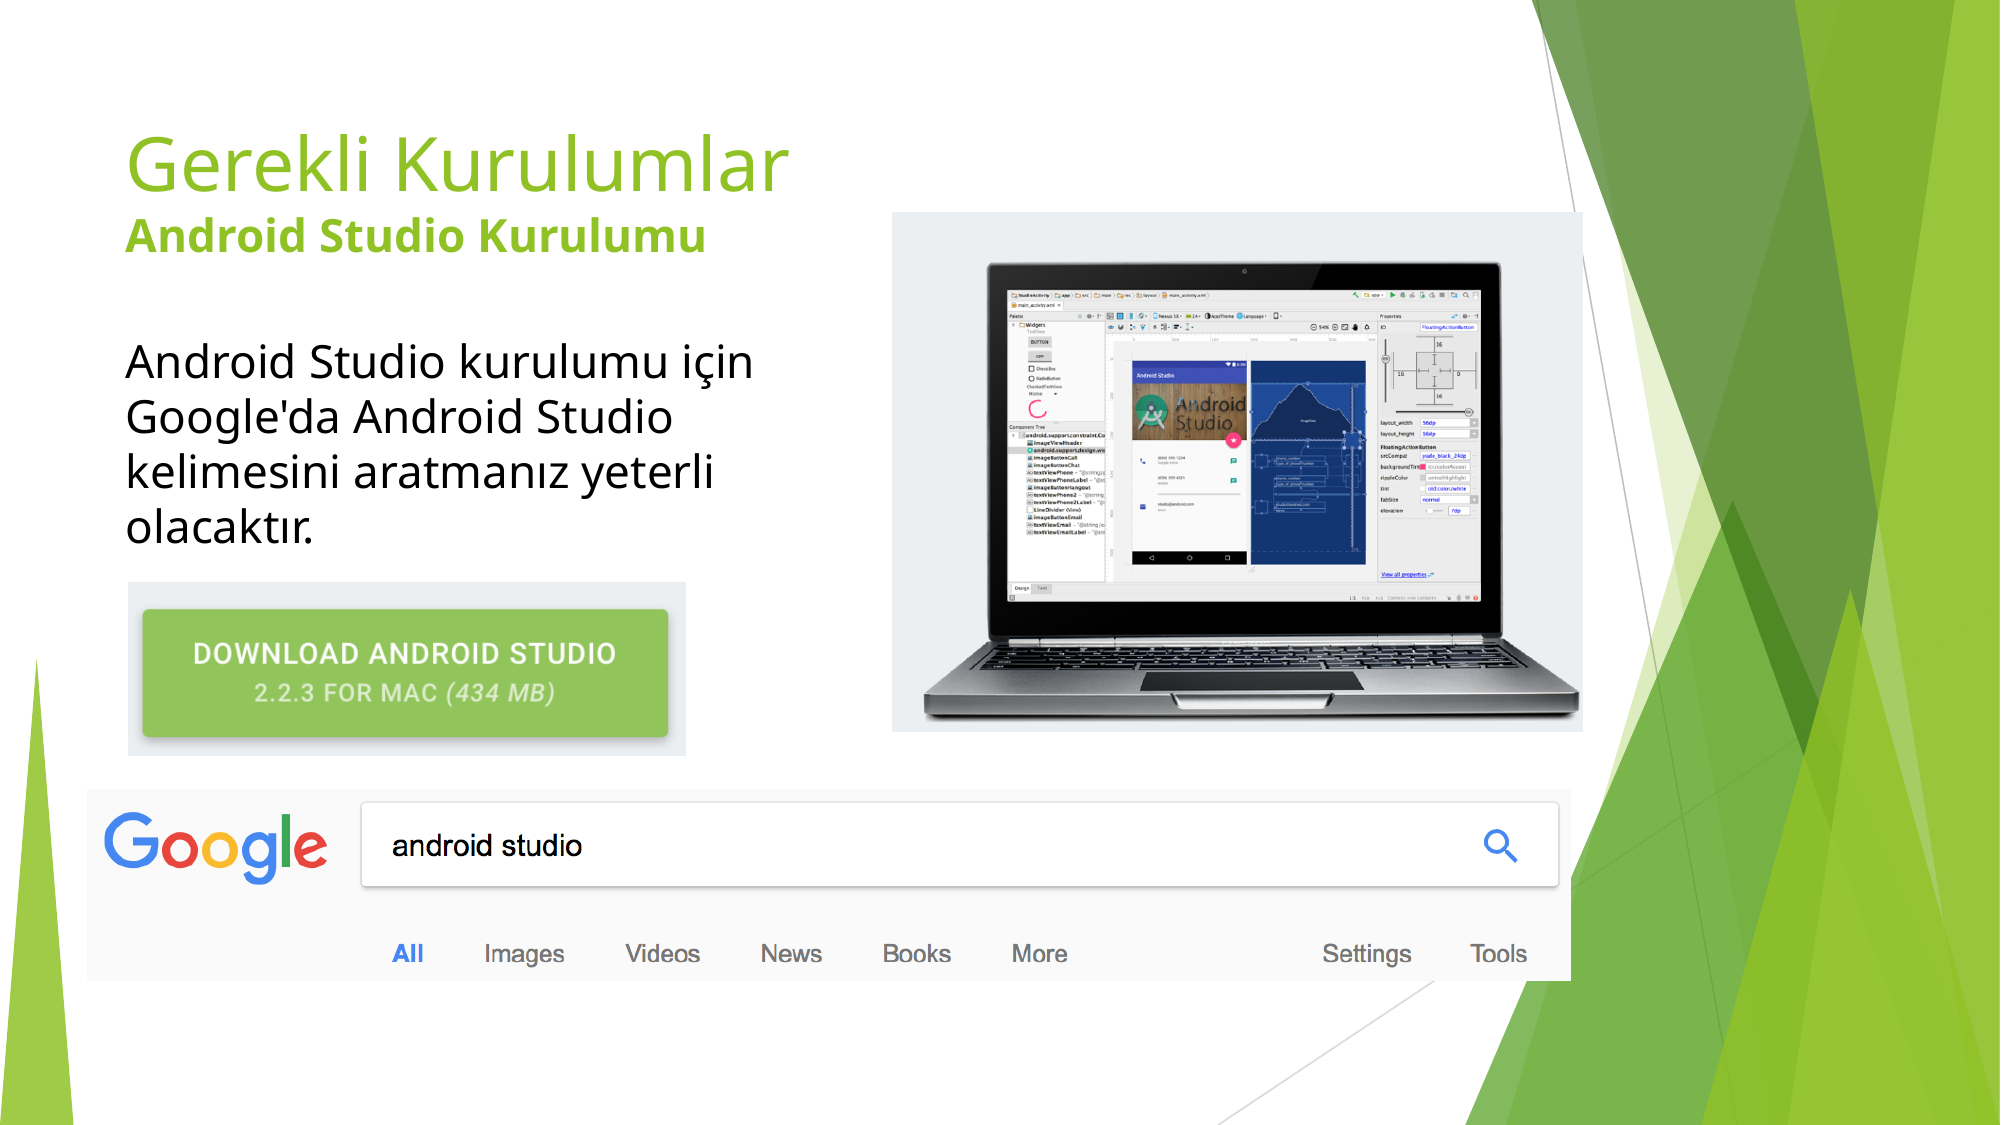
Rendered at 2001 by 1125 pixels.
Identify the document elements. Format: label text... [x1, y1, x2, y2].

title Gerekli Kurulumlar Android Studio Kurulumu [111, 109, 1522, 326]
list Android Studio kurulumu için Google'da Android Studio kelimesini aratmanız yeterli olacaktır. [111, 325, 851, 789]
picture [892, 212, 1583, 732]
picture [87, 789, 1571, 981]
picture [128, 582, 686, 756]
